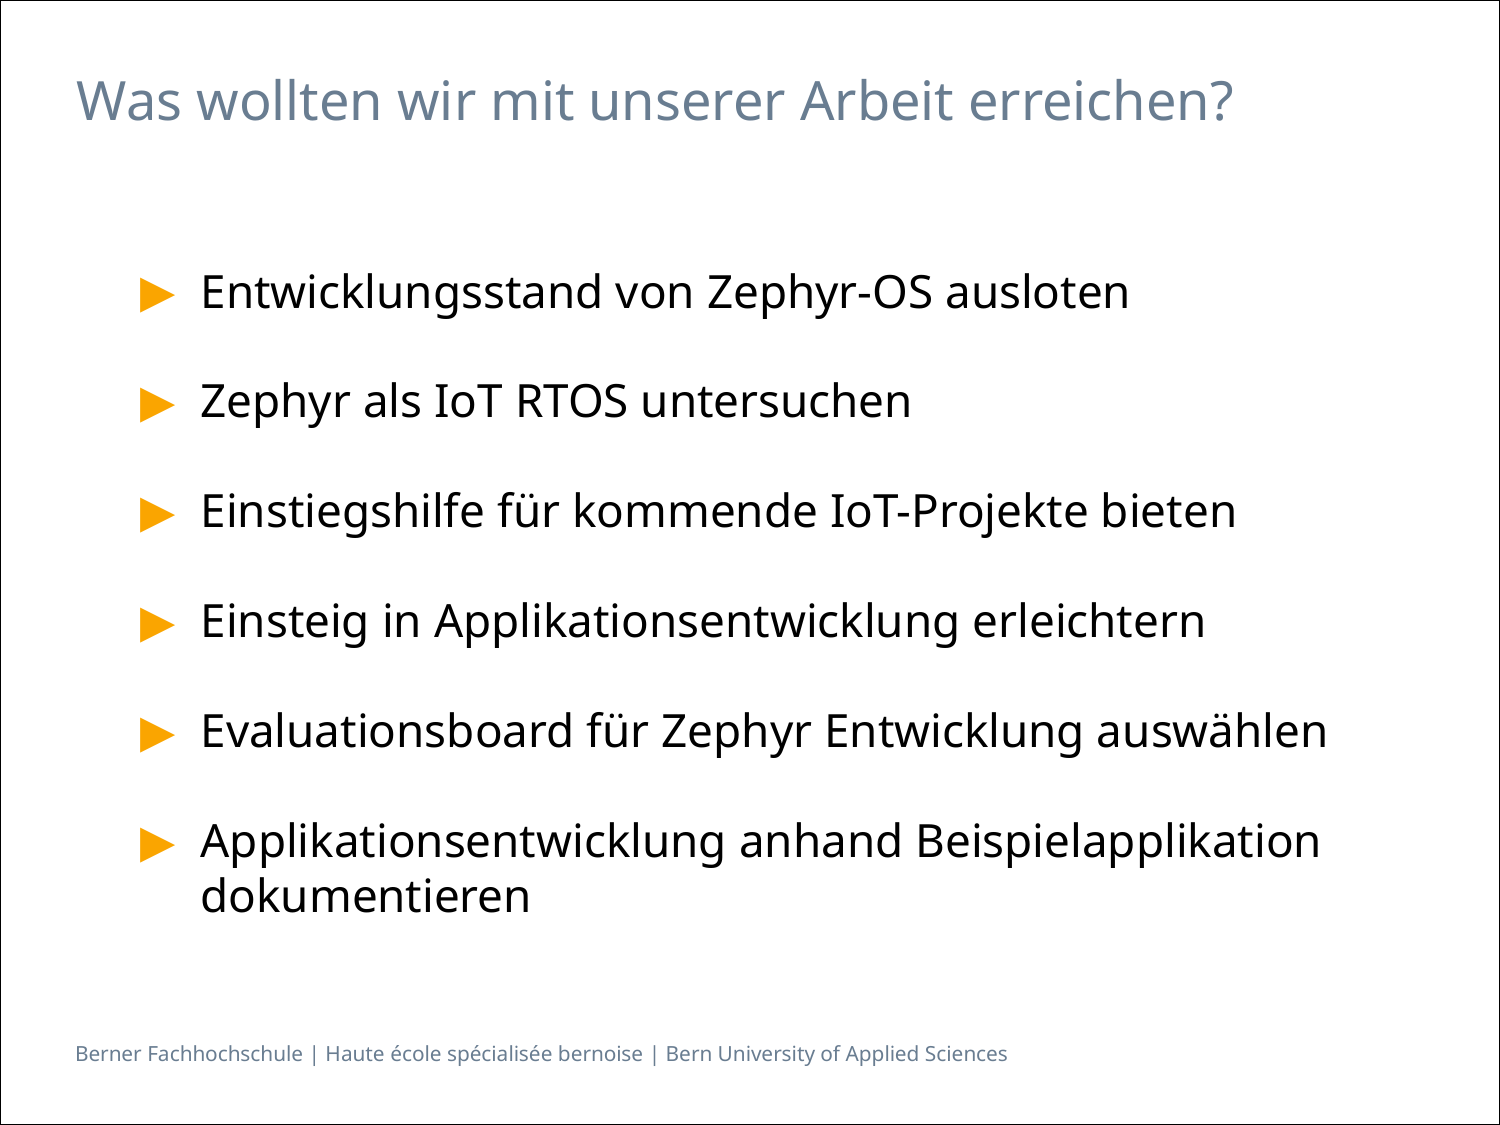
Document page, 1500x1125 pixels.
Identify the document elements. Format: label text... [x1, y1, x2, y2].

list Entwicklungsstand von Zephyr-OS ausloten Zephyr als IoT RTOS untersuchen Einstiegshilfe für kommende IoT-Projekte bieten Einsteig in Applikationsentwicklung erleichtern Evaluationsboard für Zephyr Entwicklung auswählen Applikationsentwicklung anhand Beispielapplikation dokumentieren [125, 254, 1395, 957]
title Was wollten wir mit unserer Arbeit erreichen? [76, 59, 1418, 148]
